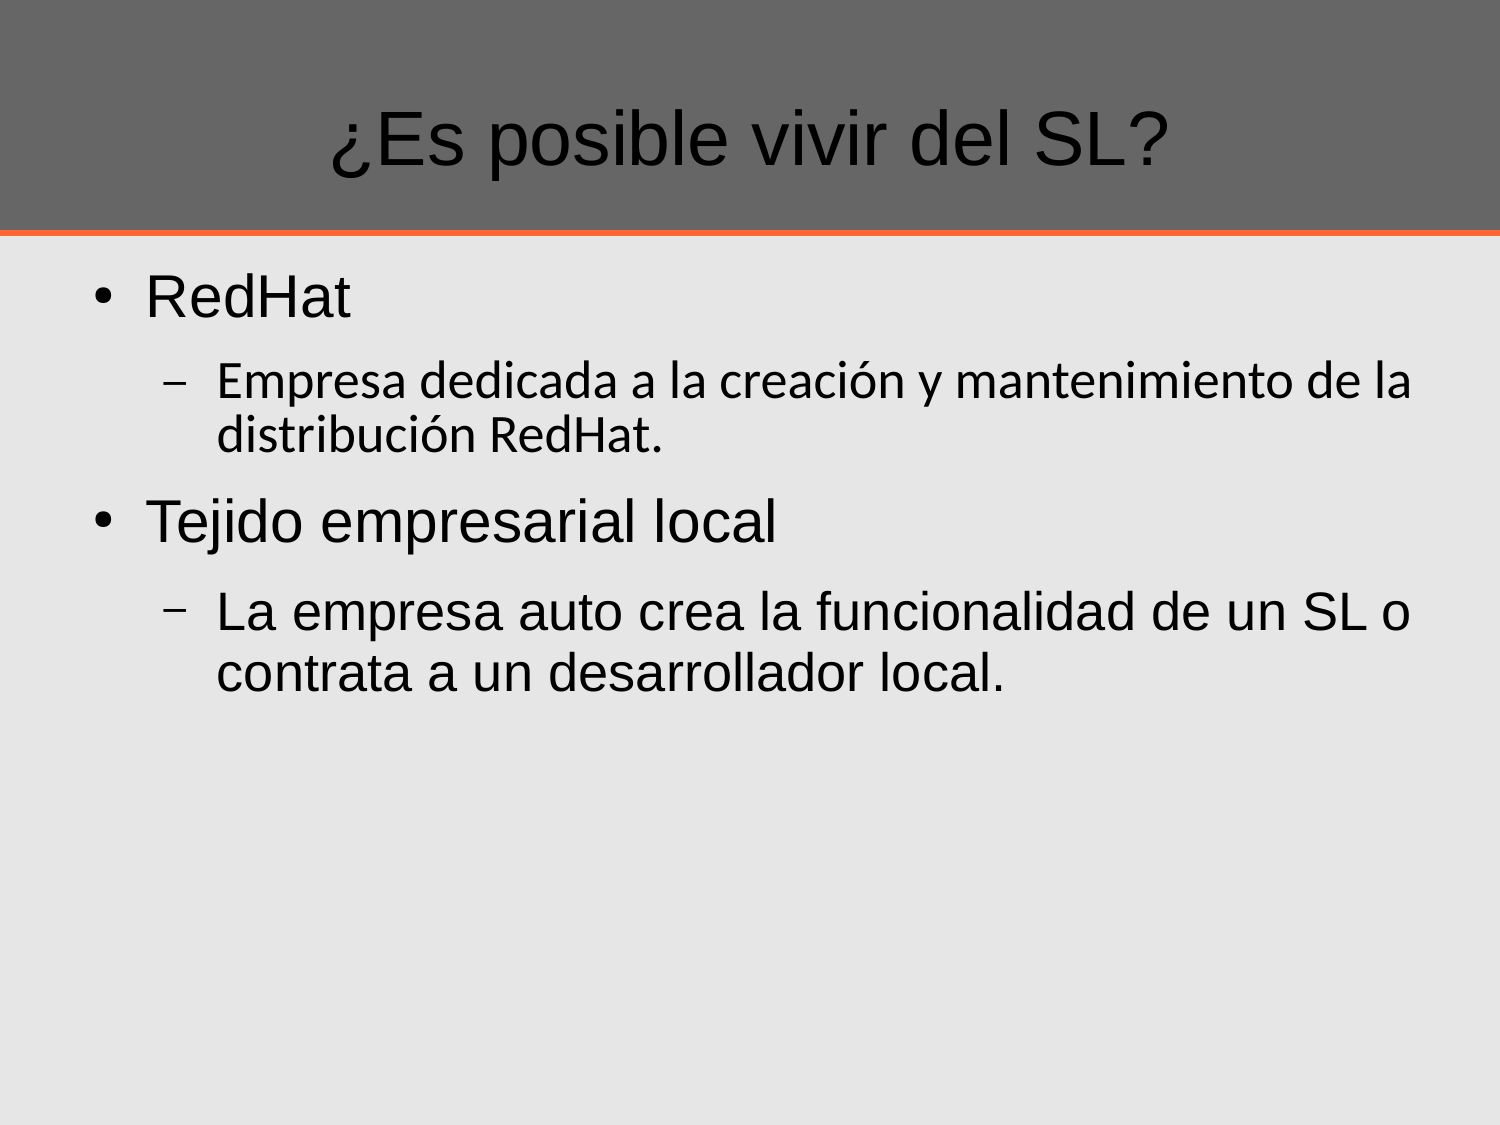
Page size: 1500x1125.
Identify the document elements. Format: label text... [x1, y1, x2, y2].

list RedHat Empresa dedicada a la creación y mantenimiento de la distribución RedHat. Tejido empresarial local La empresa auto crea la funcionalidad de un SL o contrata a un desarrollador local. [75, 263, 1425, 916]
title ¿Es posible vivir del SL? [75, 44, 1425, 233]
